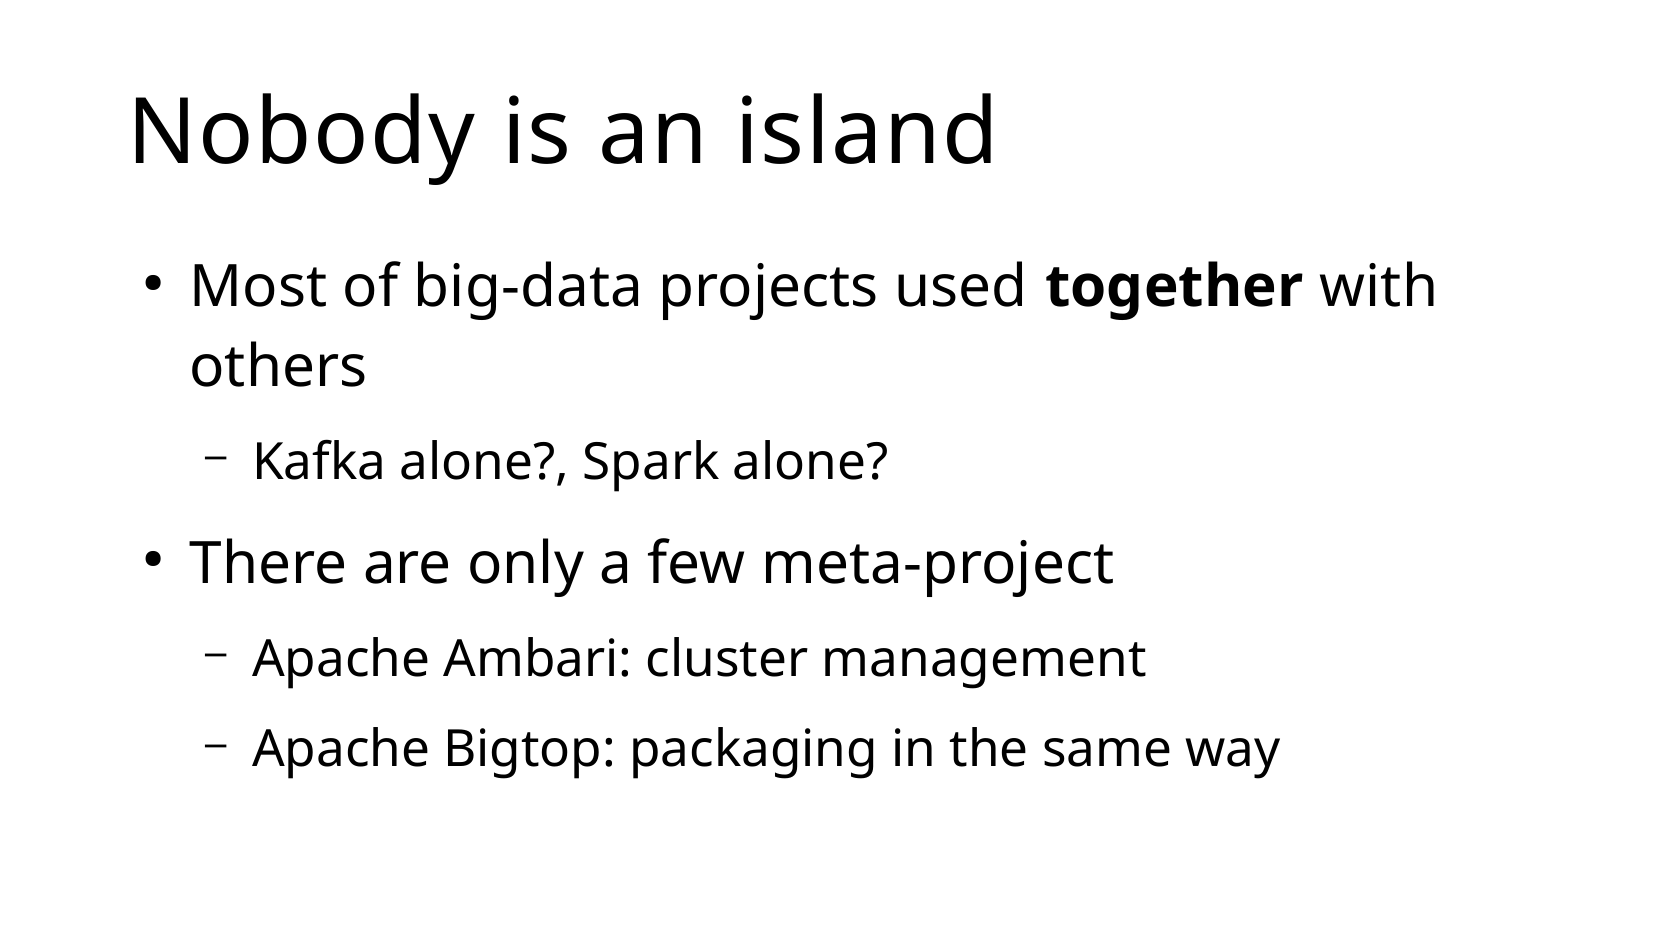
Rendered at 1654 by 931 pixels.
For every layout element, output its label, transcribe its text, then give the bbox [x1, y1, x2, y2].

list Most of big-data projects used together with others Kafka alone?, Spark alone? There are only a few meta-project Apache Ambari: cluster management Apache Bigtop: packaging in the same way [127, 244, 1527, 784]
title Nobody is an island [127, 69, 1654, 187]
